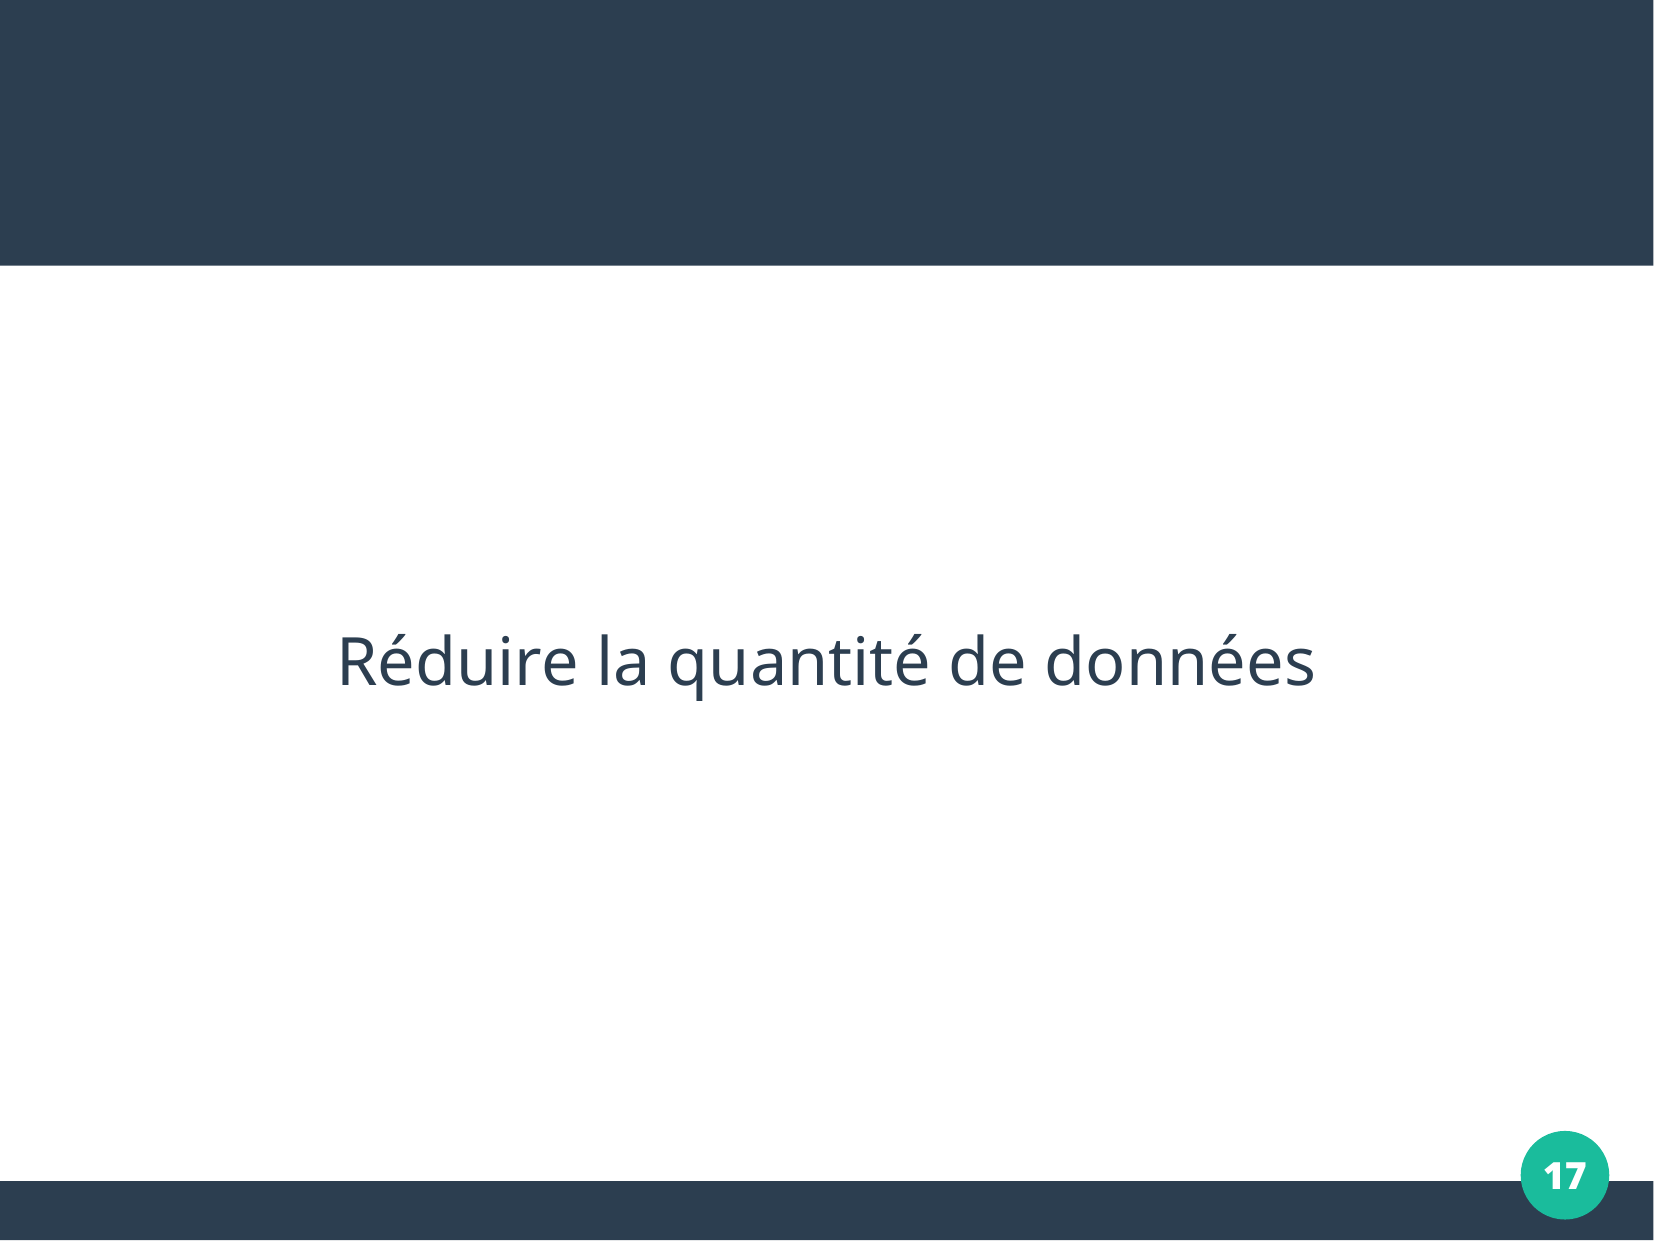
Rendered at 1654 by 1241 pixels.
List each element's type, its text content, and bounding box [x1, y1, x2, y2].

subtitle Réduire la quantité de données [59, 295, 1595, 1025]
